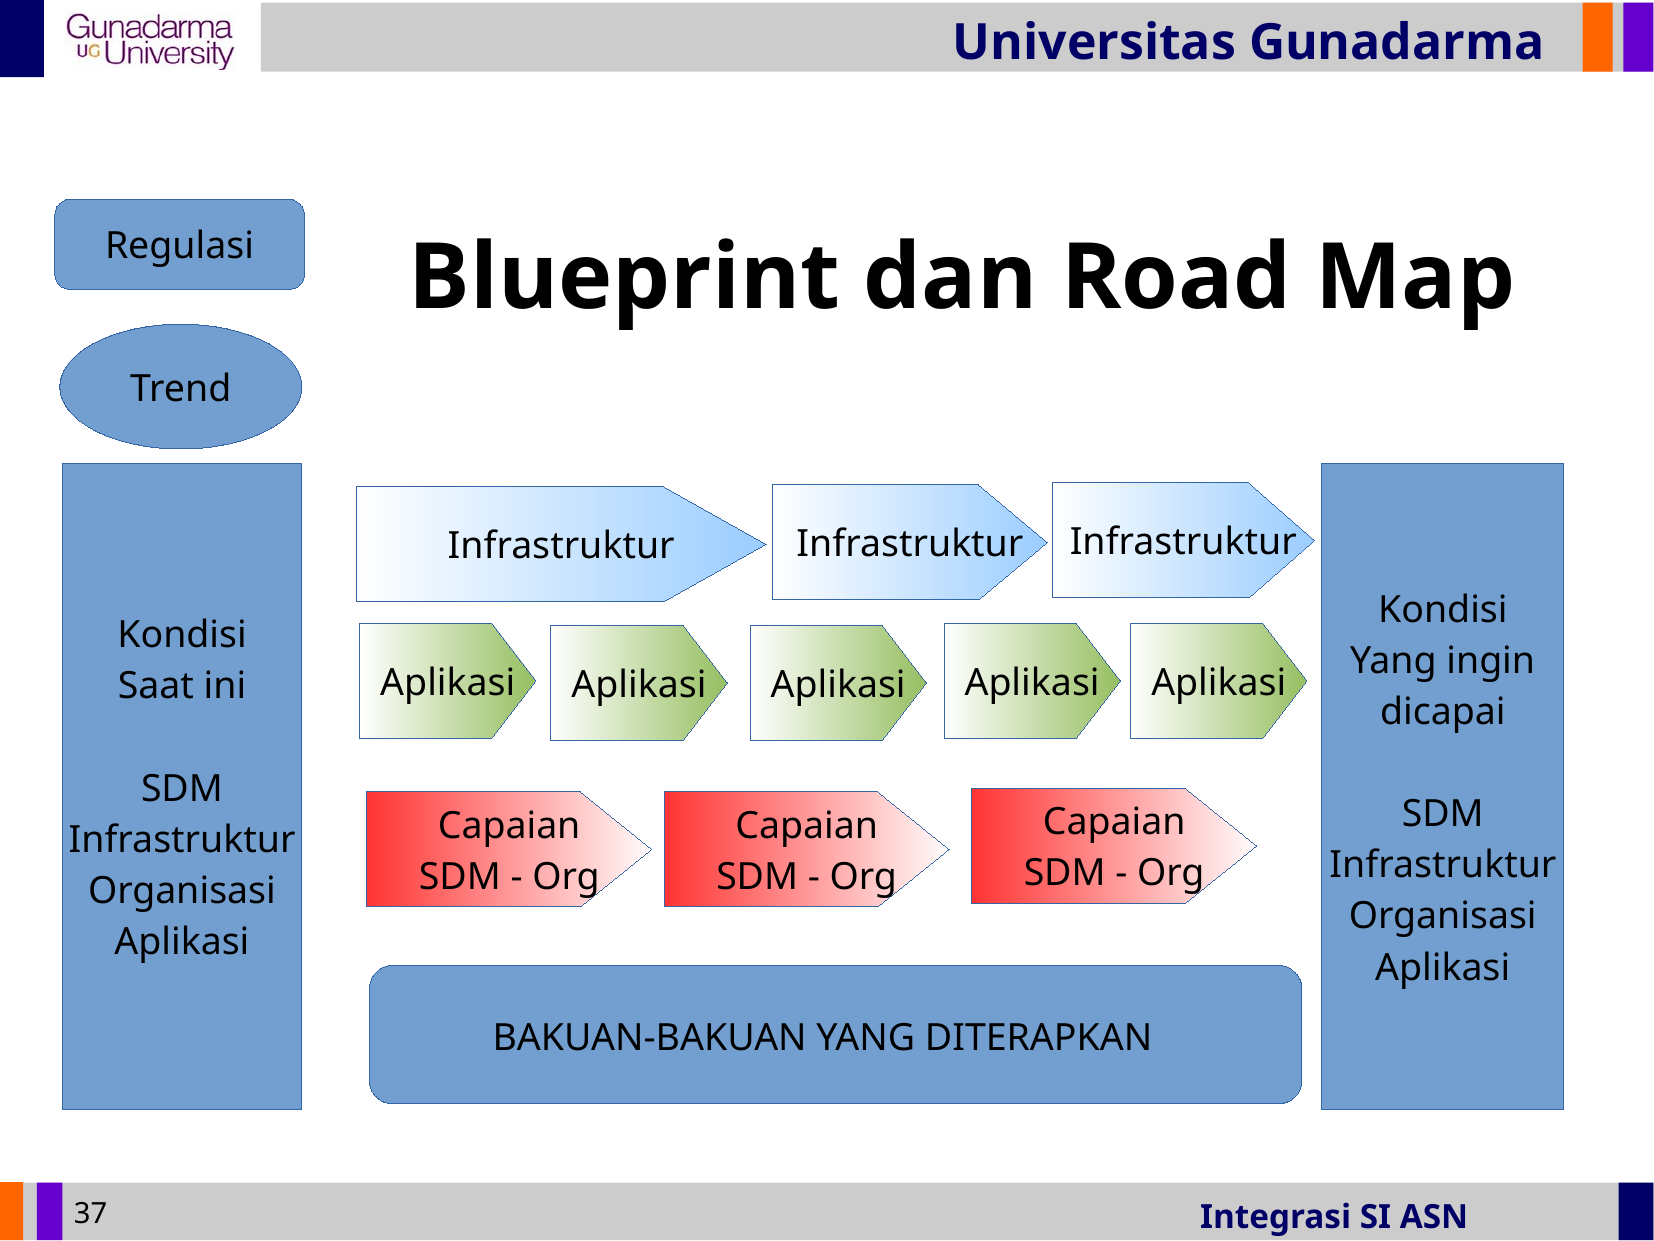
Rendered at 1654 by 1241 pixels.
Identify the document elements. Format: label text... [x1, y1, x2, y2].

title Blueprint dan Road Map [256, 169, 1654, 377]
text_box Aplikasi [944, 623, 1121, 739]
text_box Capaian SDM - Org [664, 791, 950, 907]
text_box BAKUAN-BAKUAN YANG DITERAPKAN [477, 1002, 1305, 1063]
text_box [369, 965, 1302, 1104]
picture [65, 0, 235, 70]
text_box Aplikasi [550, 625, 728, 741]
text_box Infrastruktur [772, 484, 1048, 600]
text_box Regulasi [54, 199, 305, 290]
text_box Kondisi Saat ini SDM Infrastruktur Organisasi Aplikasi [62, 463, 302, 1110]
text_box Trend [59, 324, 302, 449]
text_box Capaian SDM - Org [366, 791, 652, 907]
text_box Infrastruktur [356, 486, 767, 602]
text_box Infrastruktur [1052, 482, 1315, 598]
text_box Capaian SDM - Org [971, 788, 1257, 904]
text_box Kondisi Yang ingin dicapai SDM Infrastruktur Organisasi Aplikasi [1321, 463, 1564, 1110]
text_box Aplikasi [750, 625, 927, 741]
text_box Aplikasi [1130, 623, 1307, 739]
text_box Aplikasi [359, 623, 536, 739]
